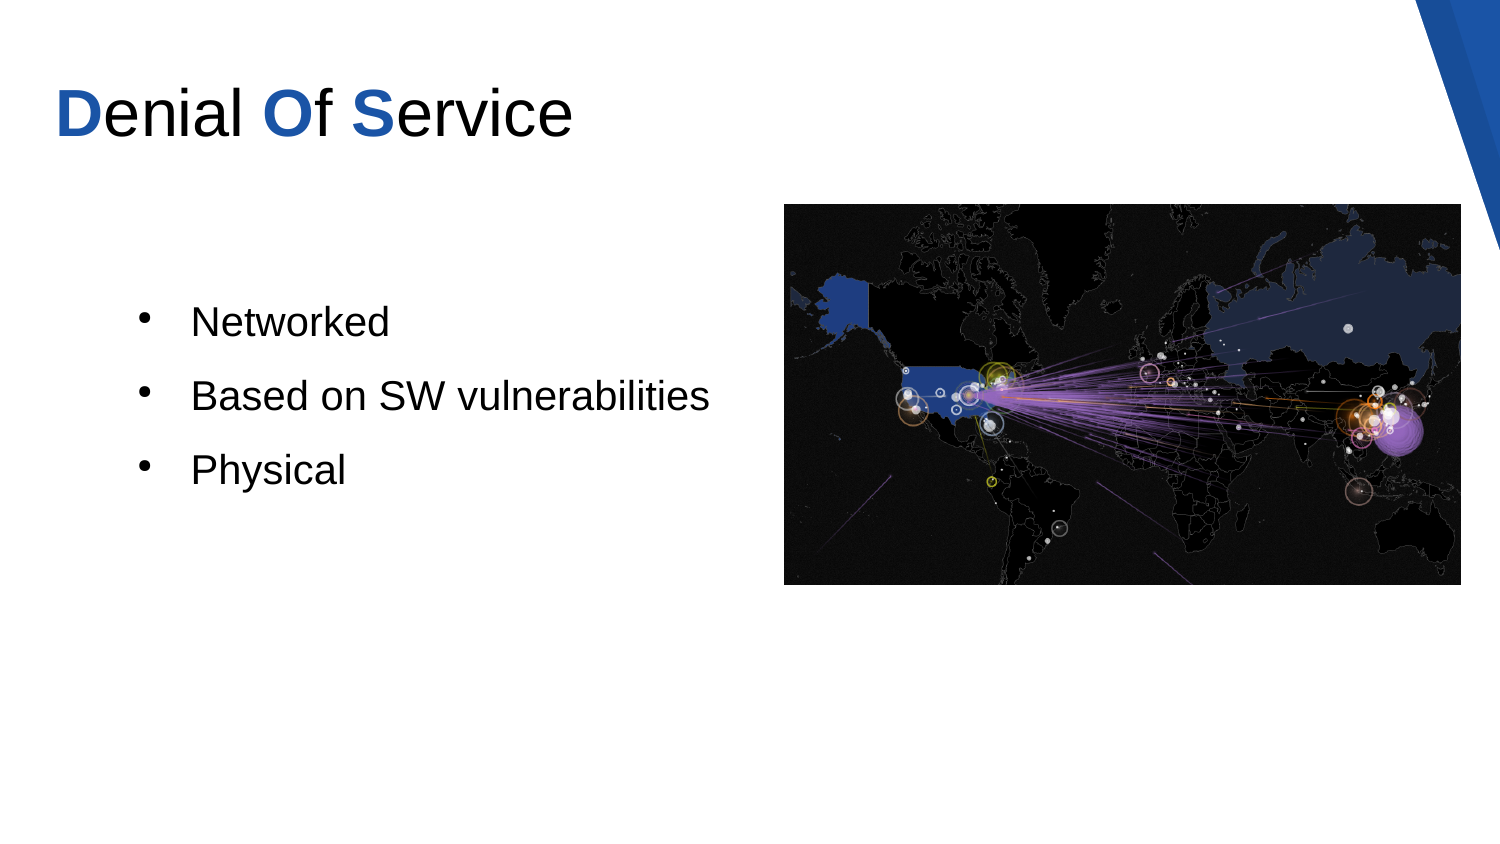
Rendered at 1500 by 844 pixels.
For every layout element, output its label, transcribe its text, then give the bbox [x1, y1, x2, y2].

title Denial Of Service [40, 97, 829, 166]
list Networked Based on SW vulnerabilities Physical [104, 205, 809, 601]
picture [784, 204, 1461, 585]
